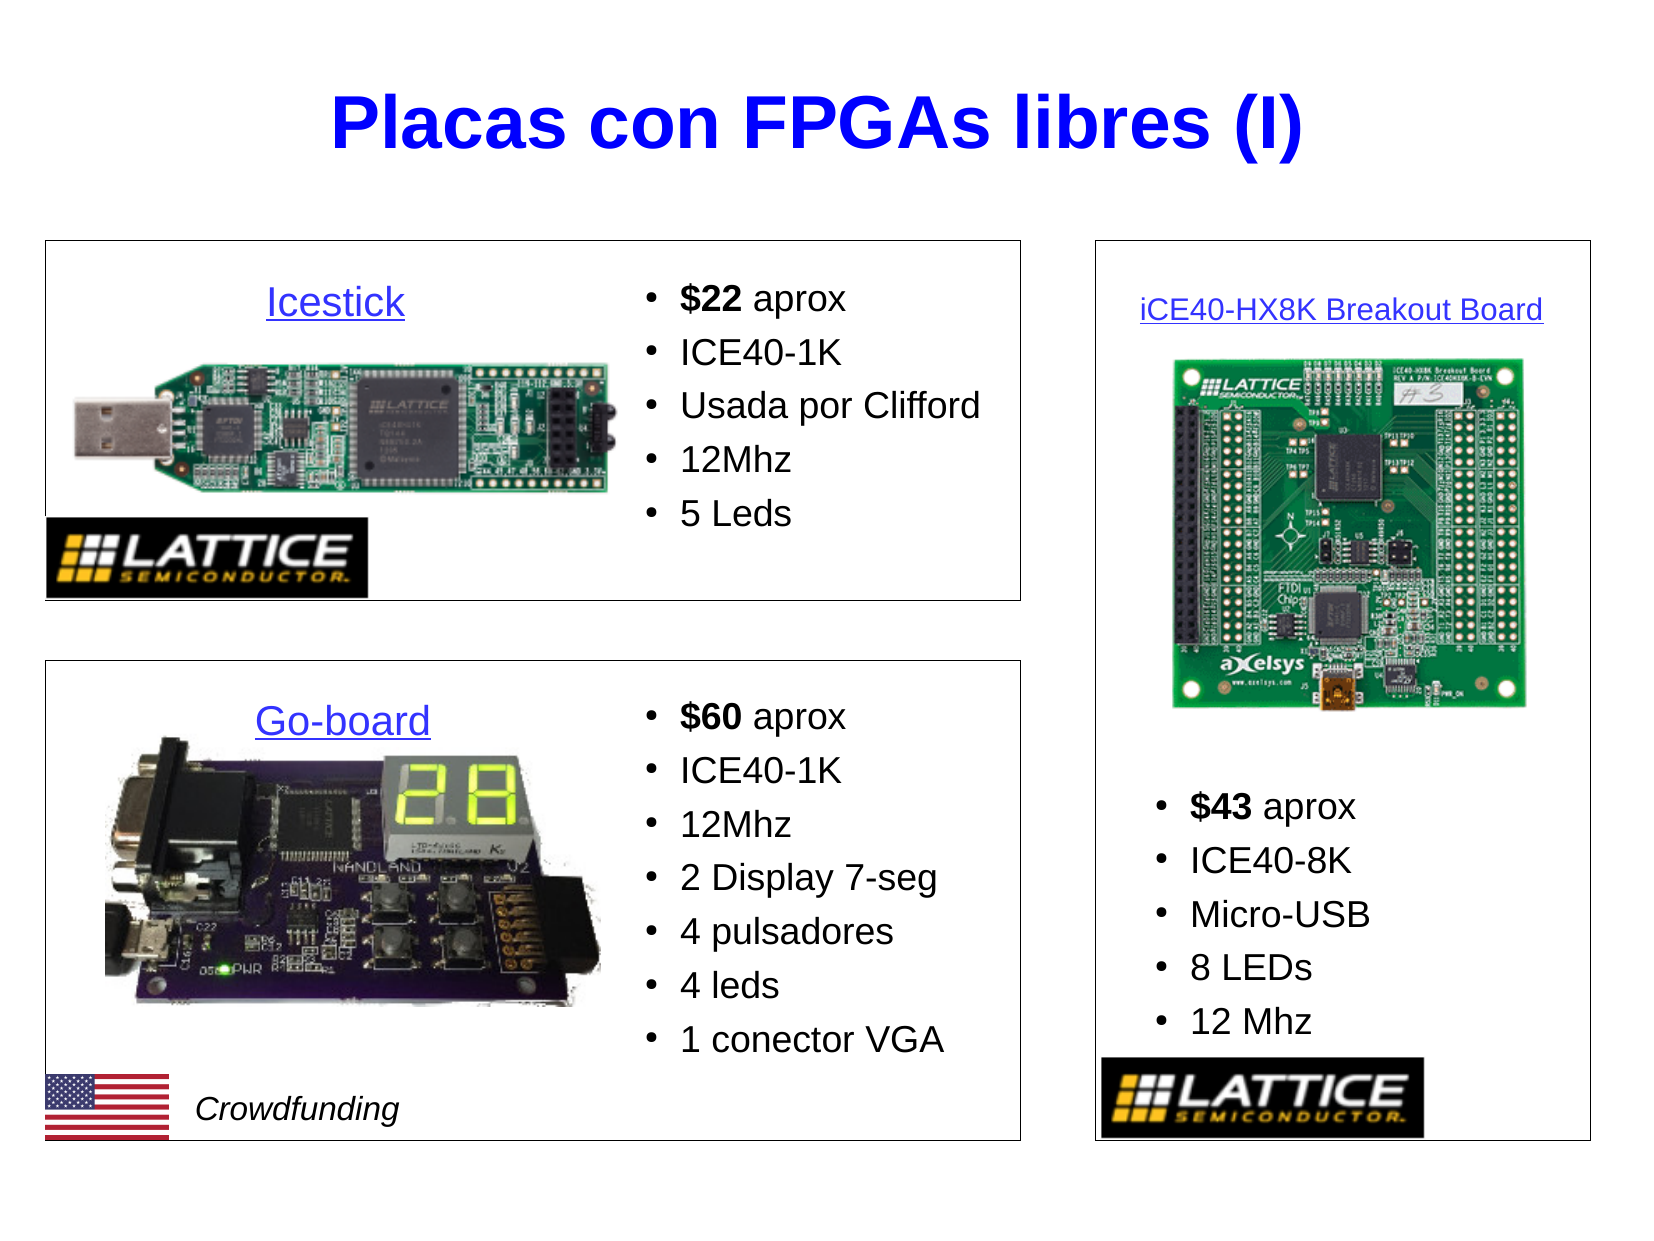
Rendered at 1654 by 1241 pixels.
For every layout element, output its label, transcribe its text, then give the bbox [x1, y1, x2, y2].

picture [105, 721, 601, 1007]
text_box Placas con FPGAs libres (I) [90, 73, 1546, 211]
text_box Go-board [240, 690, 447, 752]
picture [58, 346, 630, 511]
text_box Crowdfunding [180, 1083, 481, 1141]
text_box iCE40-HX8K Breakout Board [1125, 285, 1563, 342]
text_box $60 aprox ICE40-1K 12Mhz 2 Display 7-seg 4 pulsadores 4 leds 1 conector VGA [630, 687, 1021, 1068]
picture [45, 1074, 169, 1141]
picture [1100, 1056, 1426, 1141]
text_box [45, 240, 1021, 601]
text_box $22 aprox ICE40-1K Usada por Clifford 12Mhz 5 Leds [630, 270, 1021, 543]
text_box [1095, 240, 1591, 1141]
text_box [45, 660, 1021, 1141]
picture [45, 516, 370, 601]
text_box $43 aprox ICE40-8K Micro-USB 8 LEDs 12 Mhz [1140, 777, 1531, 1051]
text_box Icestick [251, 271, 421, 333]
picture [1171, 353, 1531, 721]
